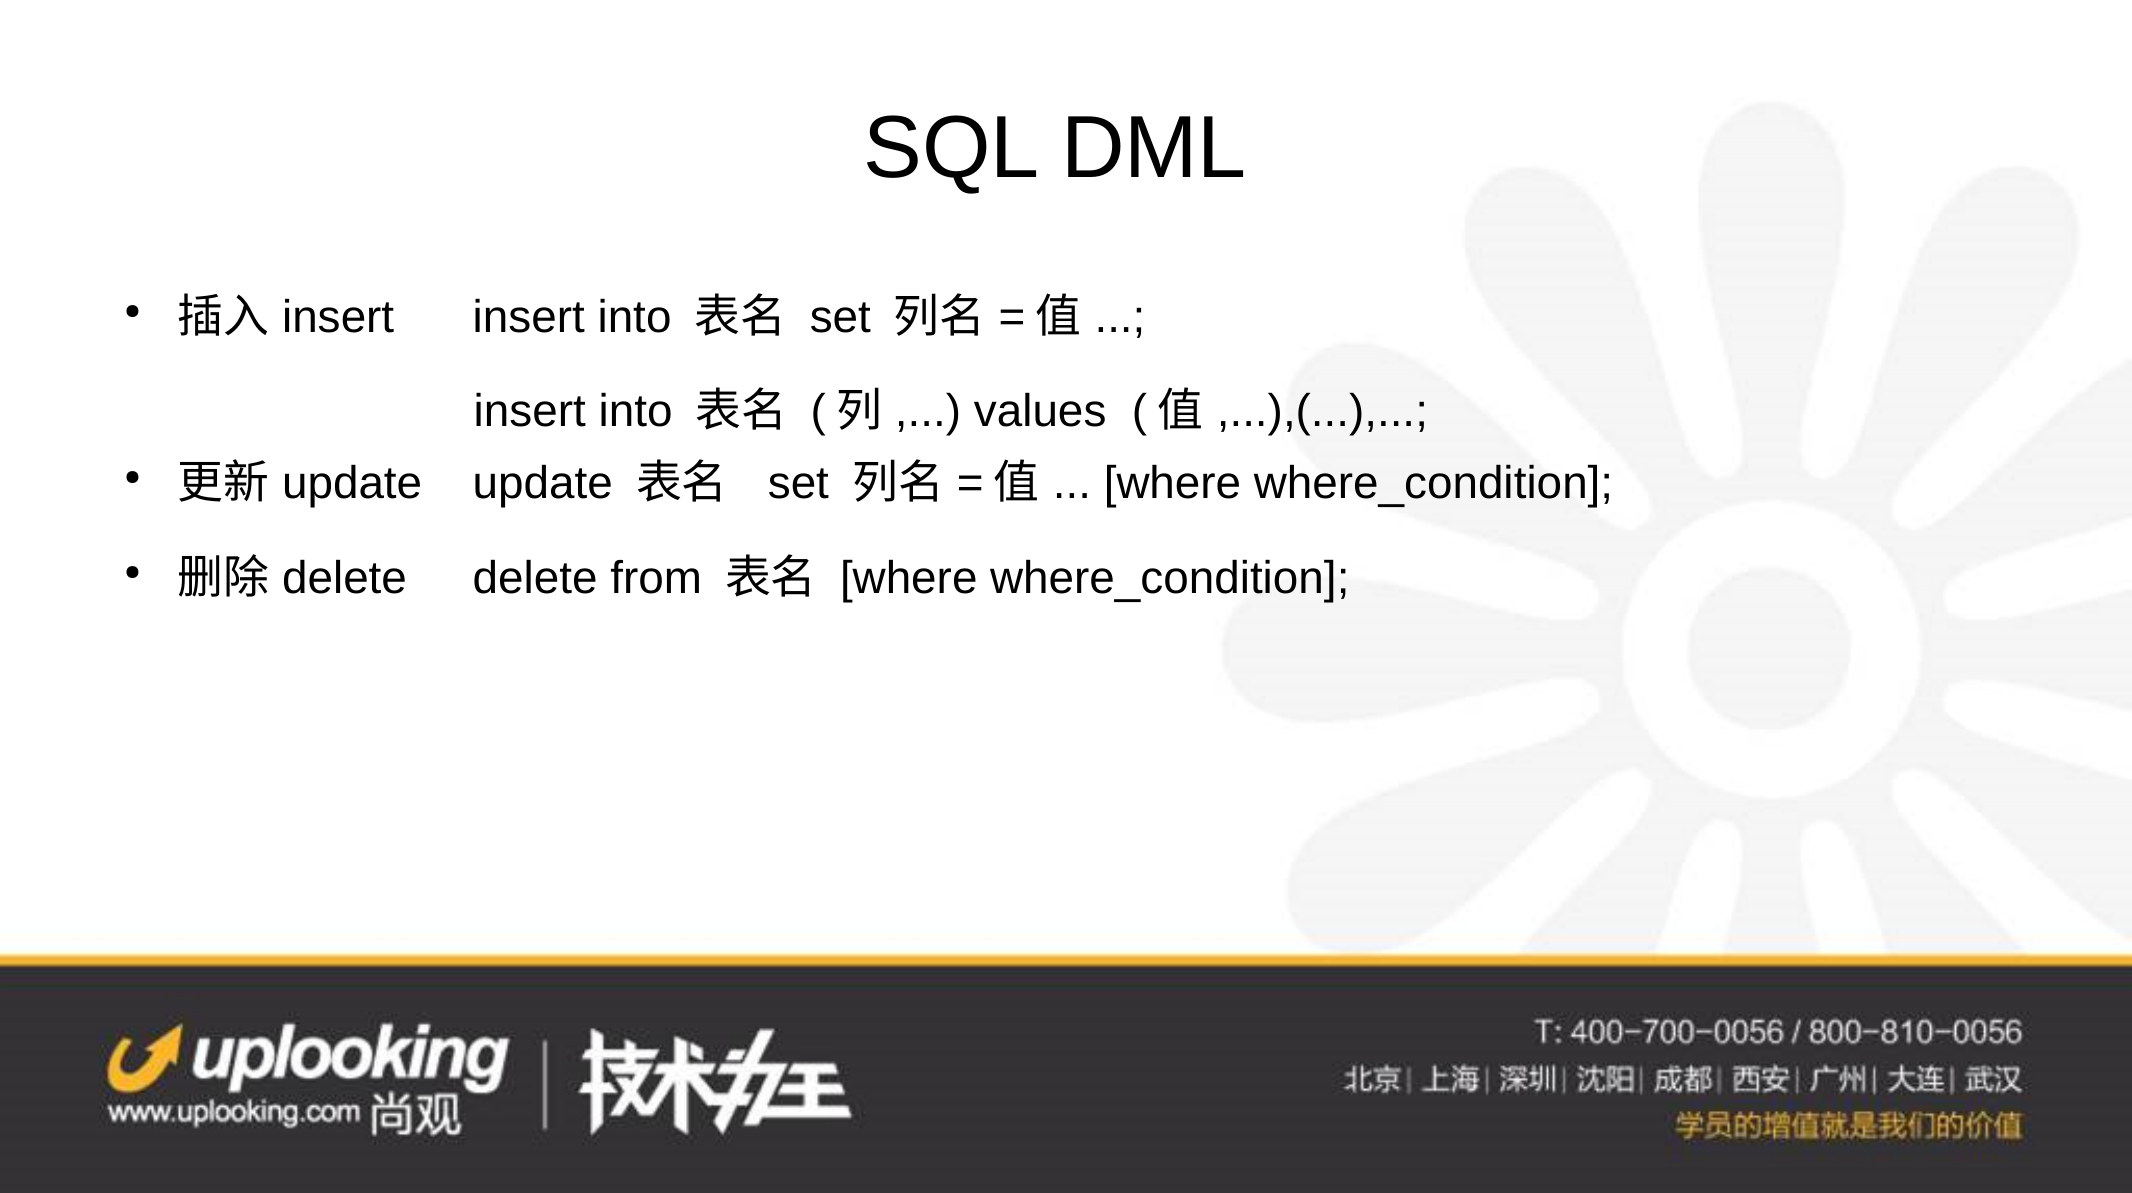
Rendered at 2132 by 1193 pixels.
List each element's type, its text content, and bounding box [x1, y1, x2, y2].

title SQL DML [106, 47, 2026, 247]
picture [0, 0, 2132, 1193]
list 插入insert insert into 表名 set 列名=值...; insert into 表名 (列,...) values (值,...),(...),...; 更新update update 表名 set 列名=值... [where where_condition]; 删除delete delete from 表名 [where where_condition]; [106, 279, 2026, 1067]
